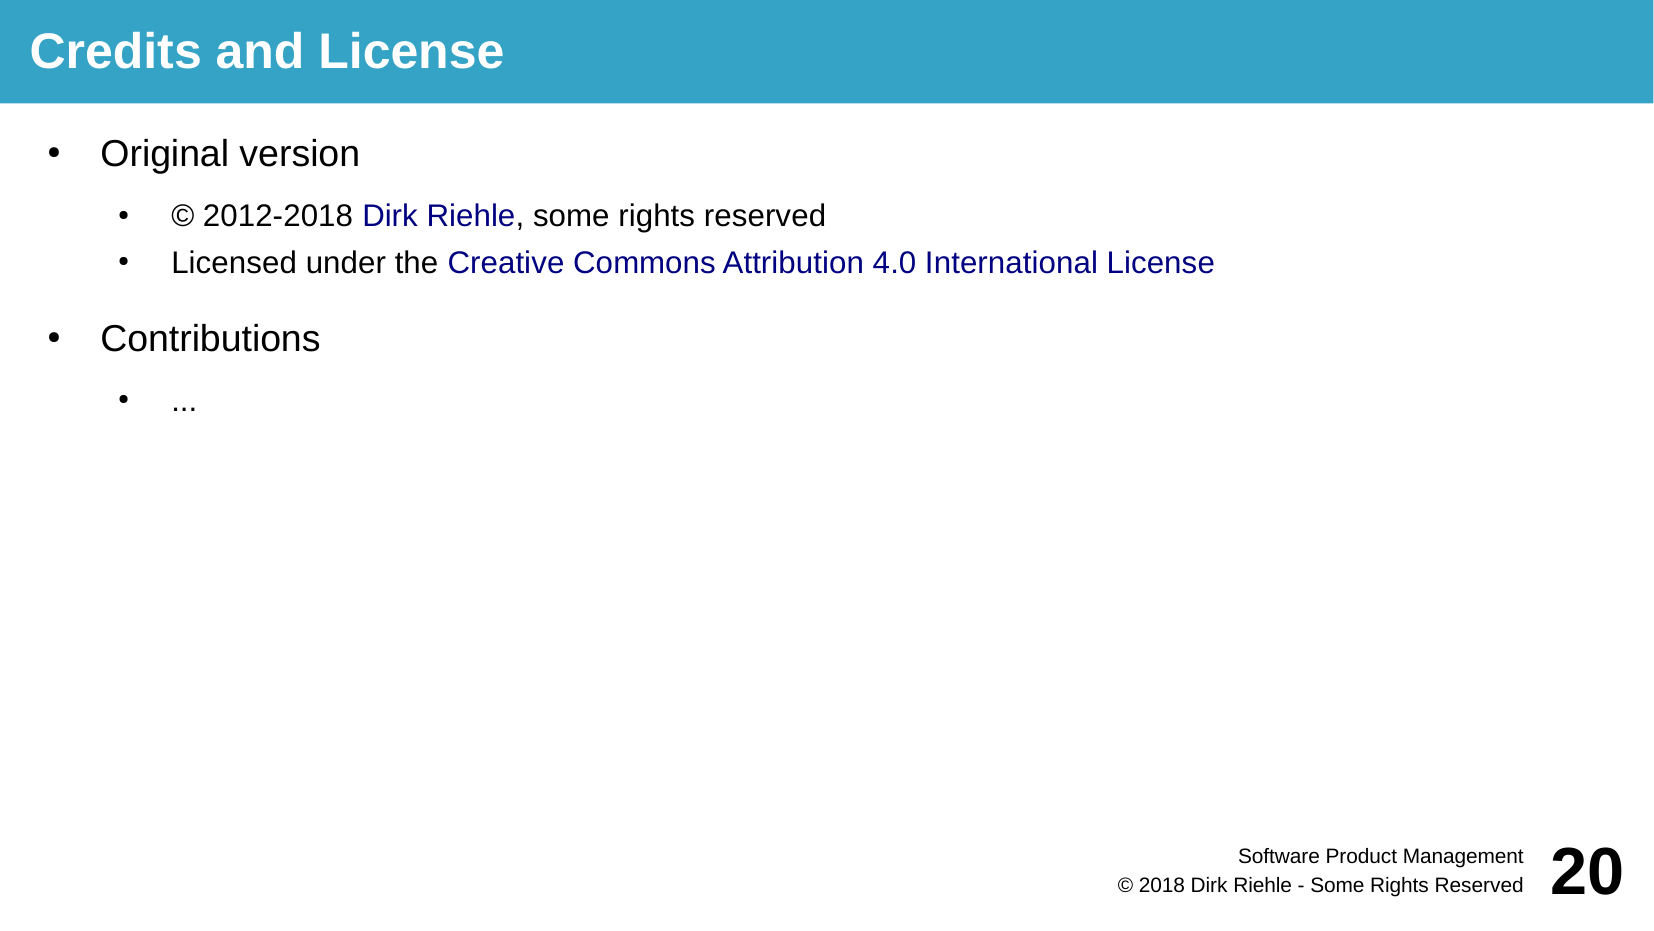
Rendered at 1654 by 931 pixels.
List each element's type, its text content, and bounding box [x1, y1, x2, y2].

title Credits and License [0, 0, 1654, 104]
list Original version © 2012-2018 Dirk Riehle, some rights reserved Licensed under the Creative Commons Attribution 4.0 International License Contributions ... [29, 132, 1625, 813]
